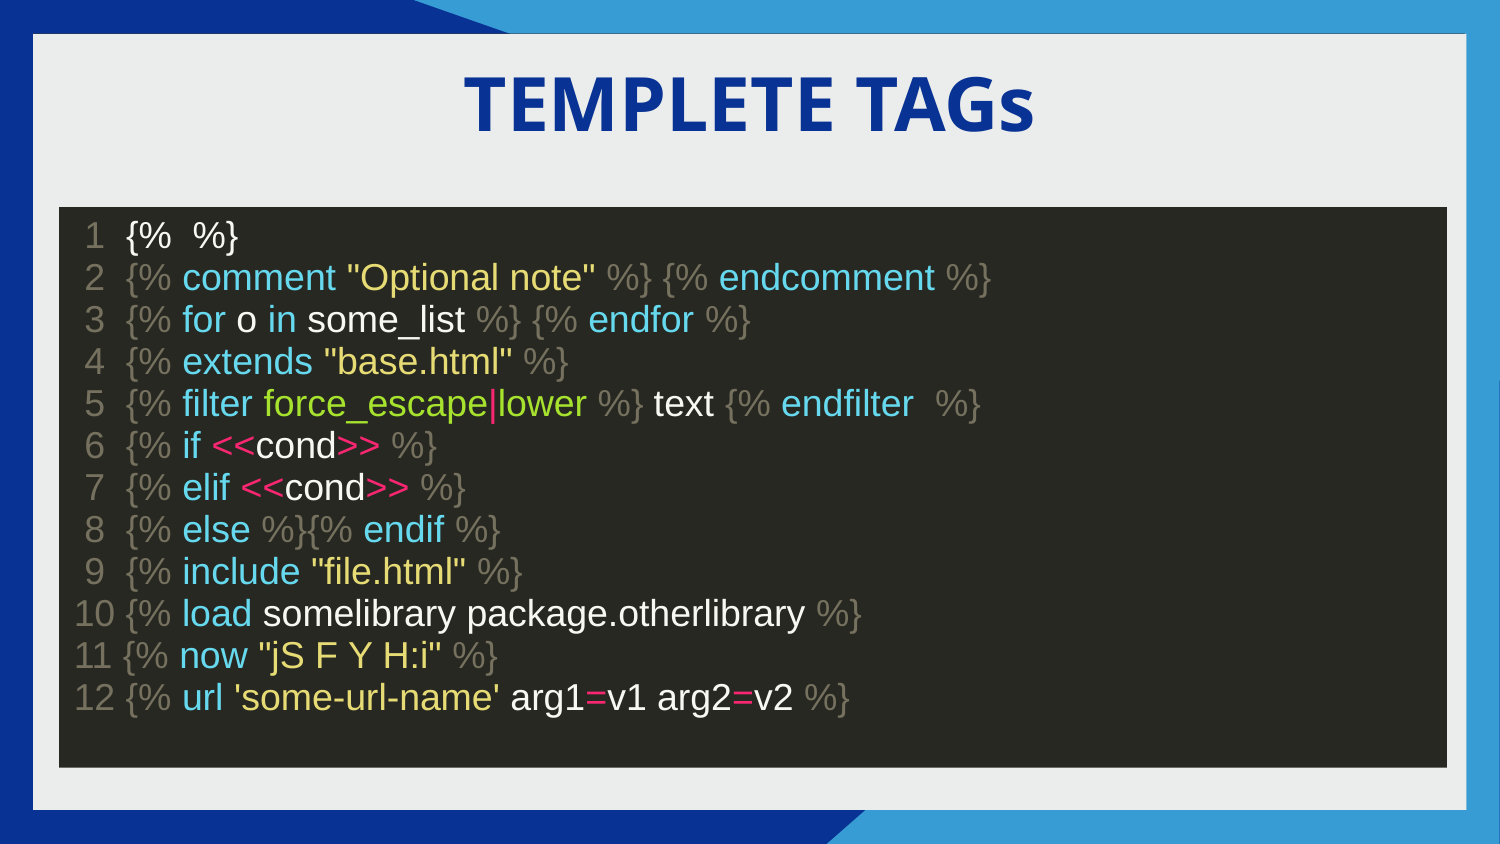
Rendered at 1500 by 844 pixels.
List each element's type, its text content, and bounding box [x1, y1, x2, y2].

title TEMPLETE TAGs [34, 36, 1466, 178]
text_box 1 {% %} 2 {% comment "Optional note" %} {% endcomment %} 3 {% for o in some_list %} {% endfor %} 4 {% extends "base.html" %} 5 {% filter force_escape|lower %} text {% endfilter %} 6 {% if <<cond>> %} 7 {% elif <<cond>> %} 8 {% else %}{% endif %} 9 {% include "file.html" %} 10 {% load somelibrary package.otherlibrary %} 11 {% now "jS F Y H:i" %} 12 {% url 'some-url-name' arg1=v1 arg2=v2 %} [59, 207, 1447, 768]
